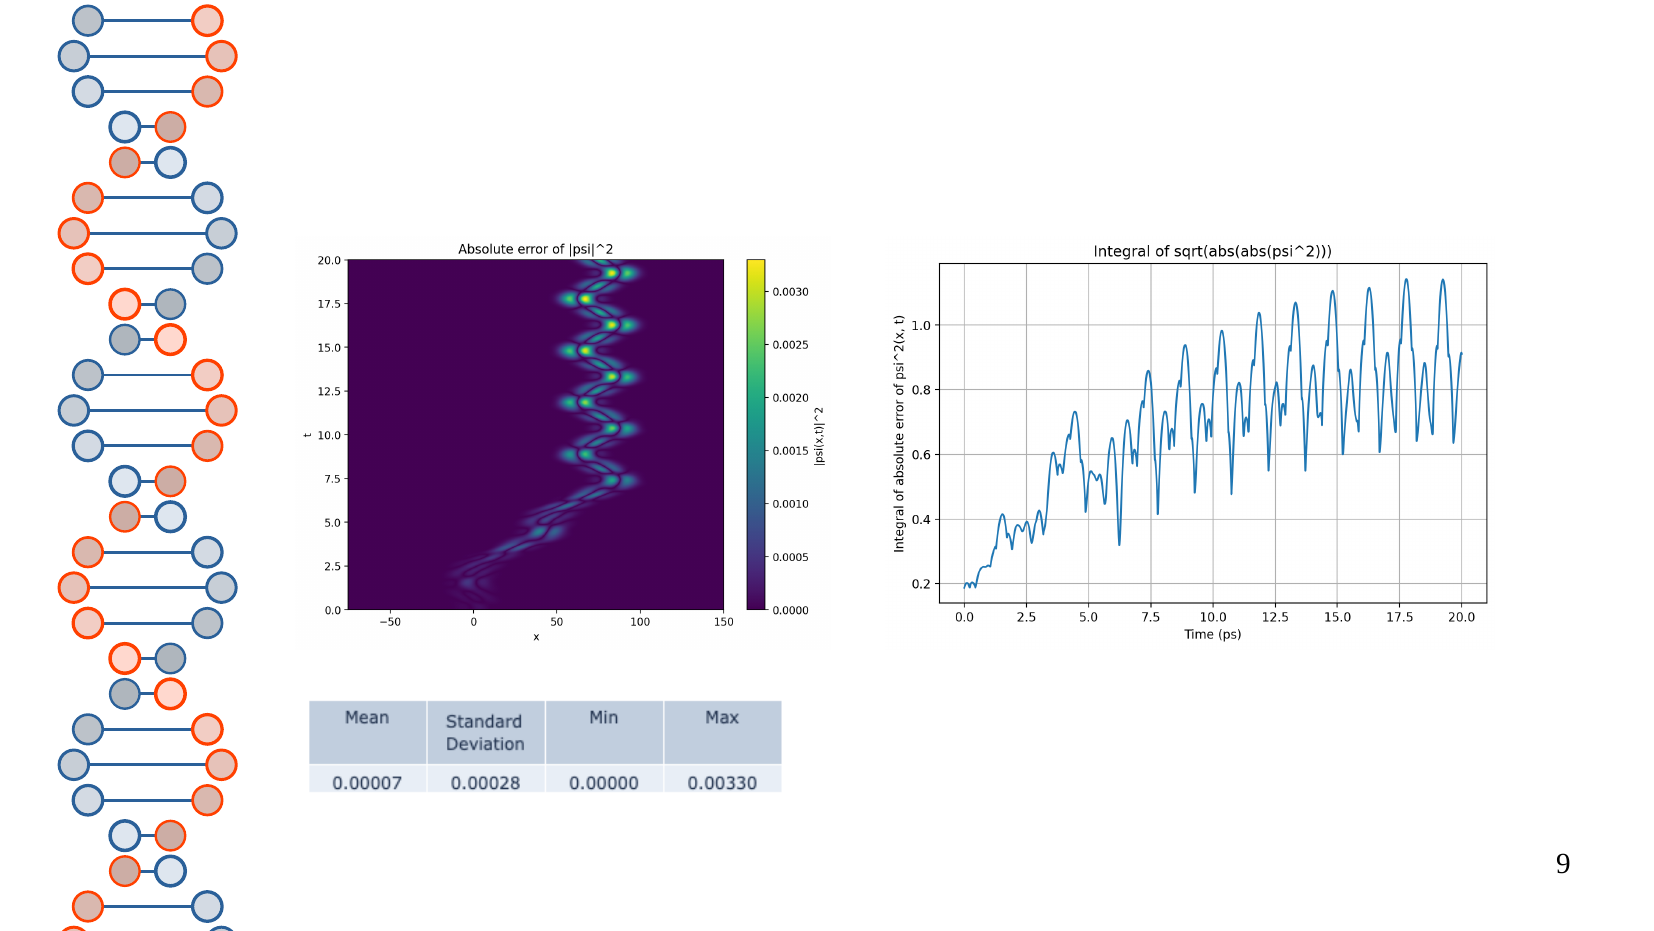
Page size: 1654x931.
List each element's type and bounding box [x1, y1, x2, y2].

picture [295, 236, 831, 650]
picture [290, 690, 804, 809]
picture [885, 236, 1495, 650]
